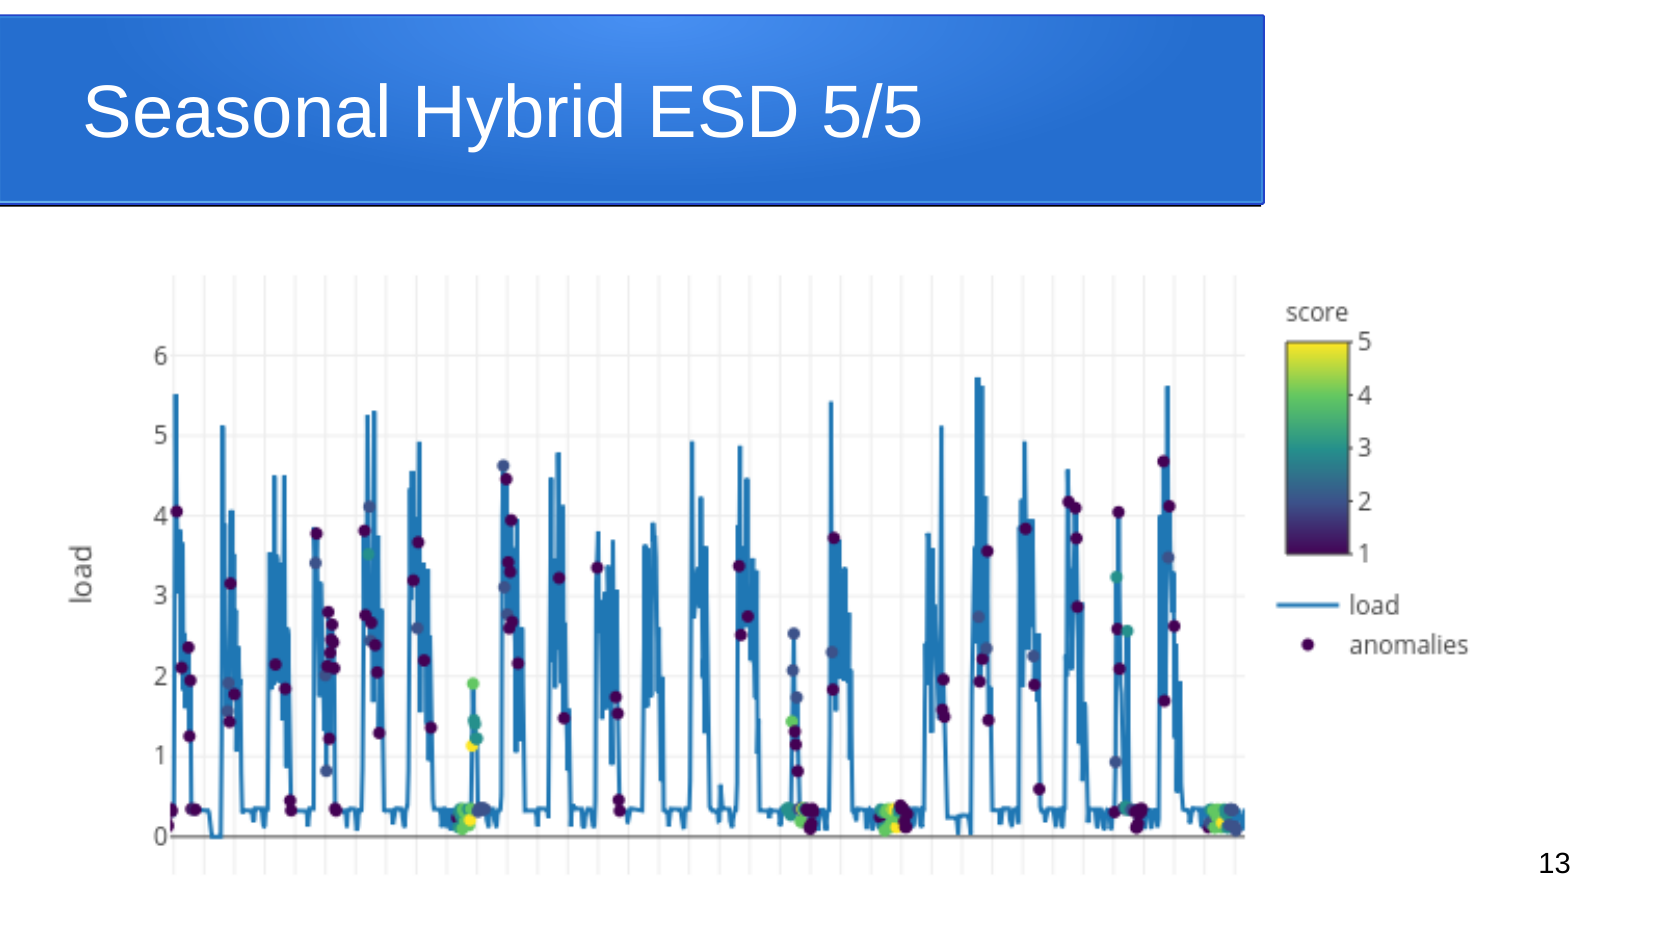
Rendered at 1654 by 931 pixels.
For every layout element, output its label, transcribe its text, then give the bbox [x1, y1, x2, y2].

title Seasonal Hybrid ESD 5/5 [82, 35, 1235, 189]
picture [46, 225, 1501, 878]
